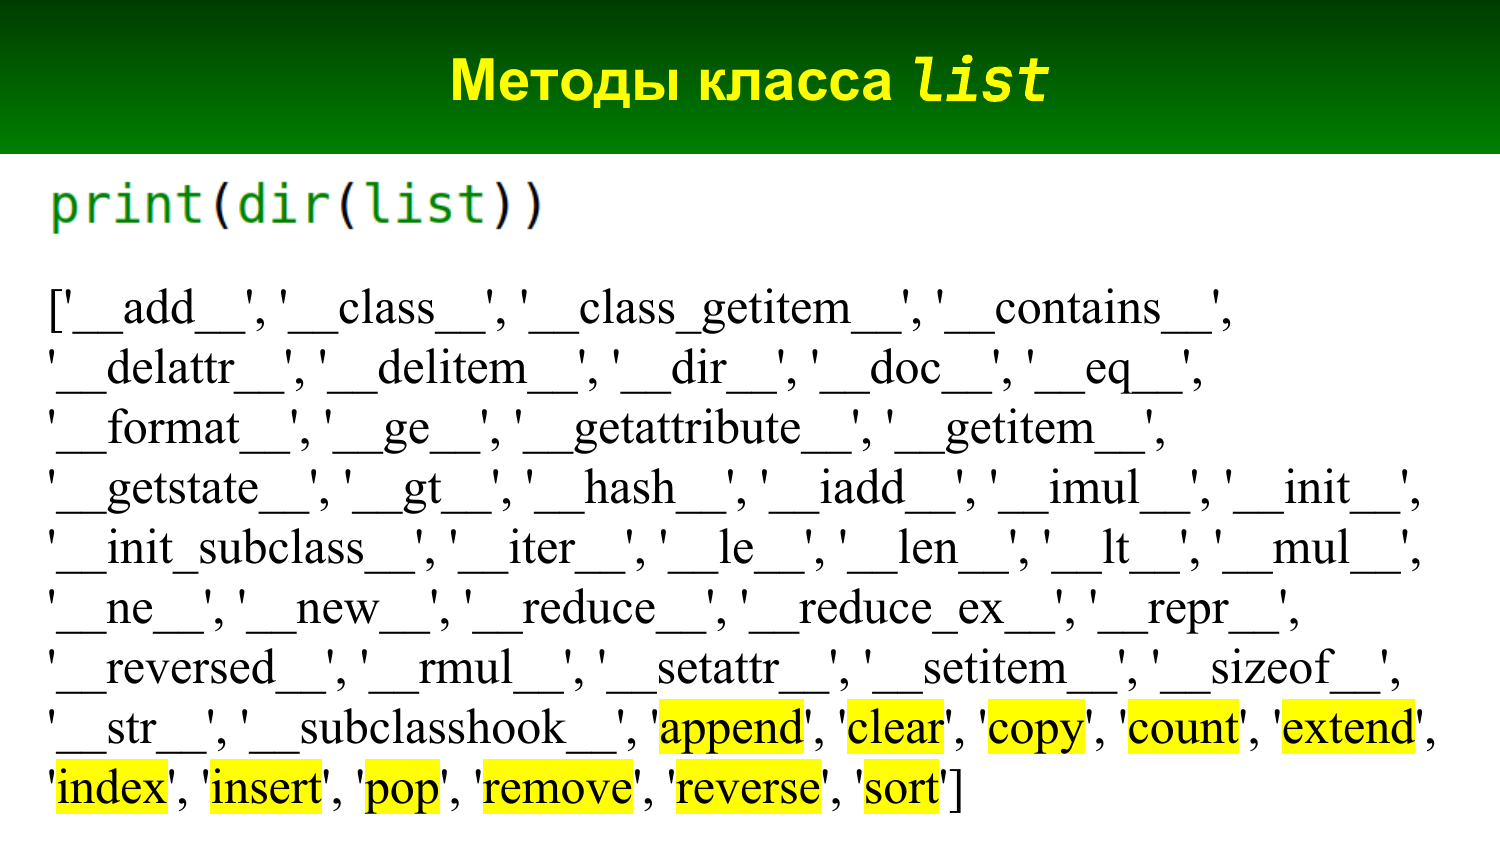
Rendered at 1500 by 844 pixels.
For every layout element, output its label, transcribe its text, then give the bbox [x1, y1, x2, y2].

picture [33, 165, 556, 245]
text_box ['__add__', '__class__', '__class_getitem__', '__contains__', '__delattr__', '__delitem__', '__dir__', '__doc__', '__eq__', '__format__', '__ge__', '__getattribute__', '__getitem__', '__getstate__', '__gt__', '__hash__', '__iadd__', '__imul__', '__init__', '__init_subclass__', '__iter__', '__le__', '__len__', '__lt__', '__mul__', '__ne__', '__new__', '__reduce__', '__reduce_ex__', '__repr__', '__reversed__', '__rmul__', '__setattr__', '__setitem__', '__sizeof__', '__str__', '__subclasshook__', 'append', 'clear', 'copy', 'count', 'extend', 'index', 'insert', 'pop', 'remove', 'reverse', 'sort'] [47, 265, 1465, 821]
title Методы класса list [75, 11, 1426, 142]
